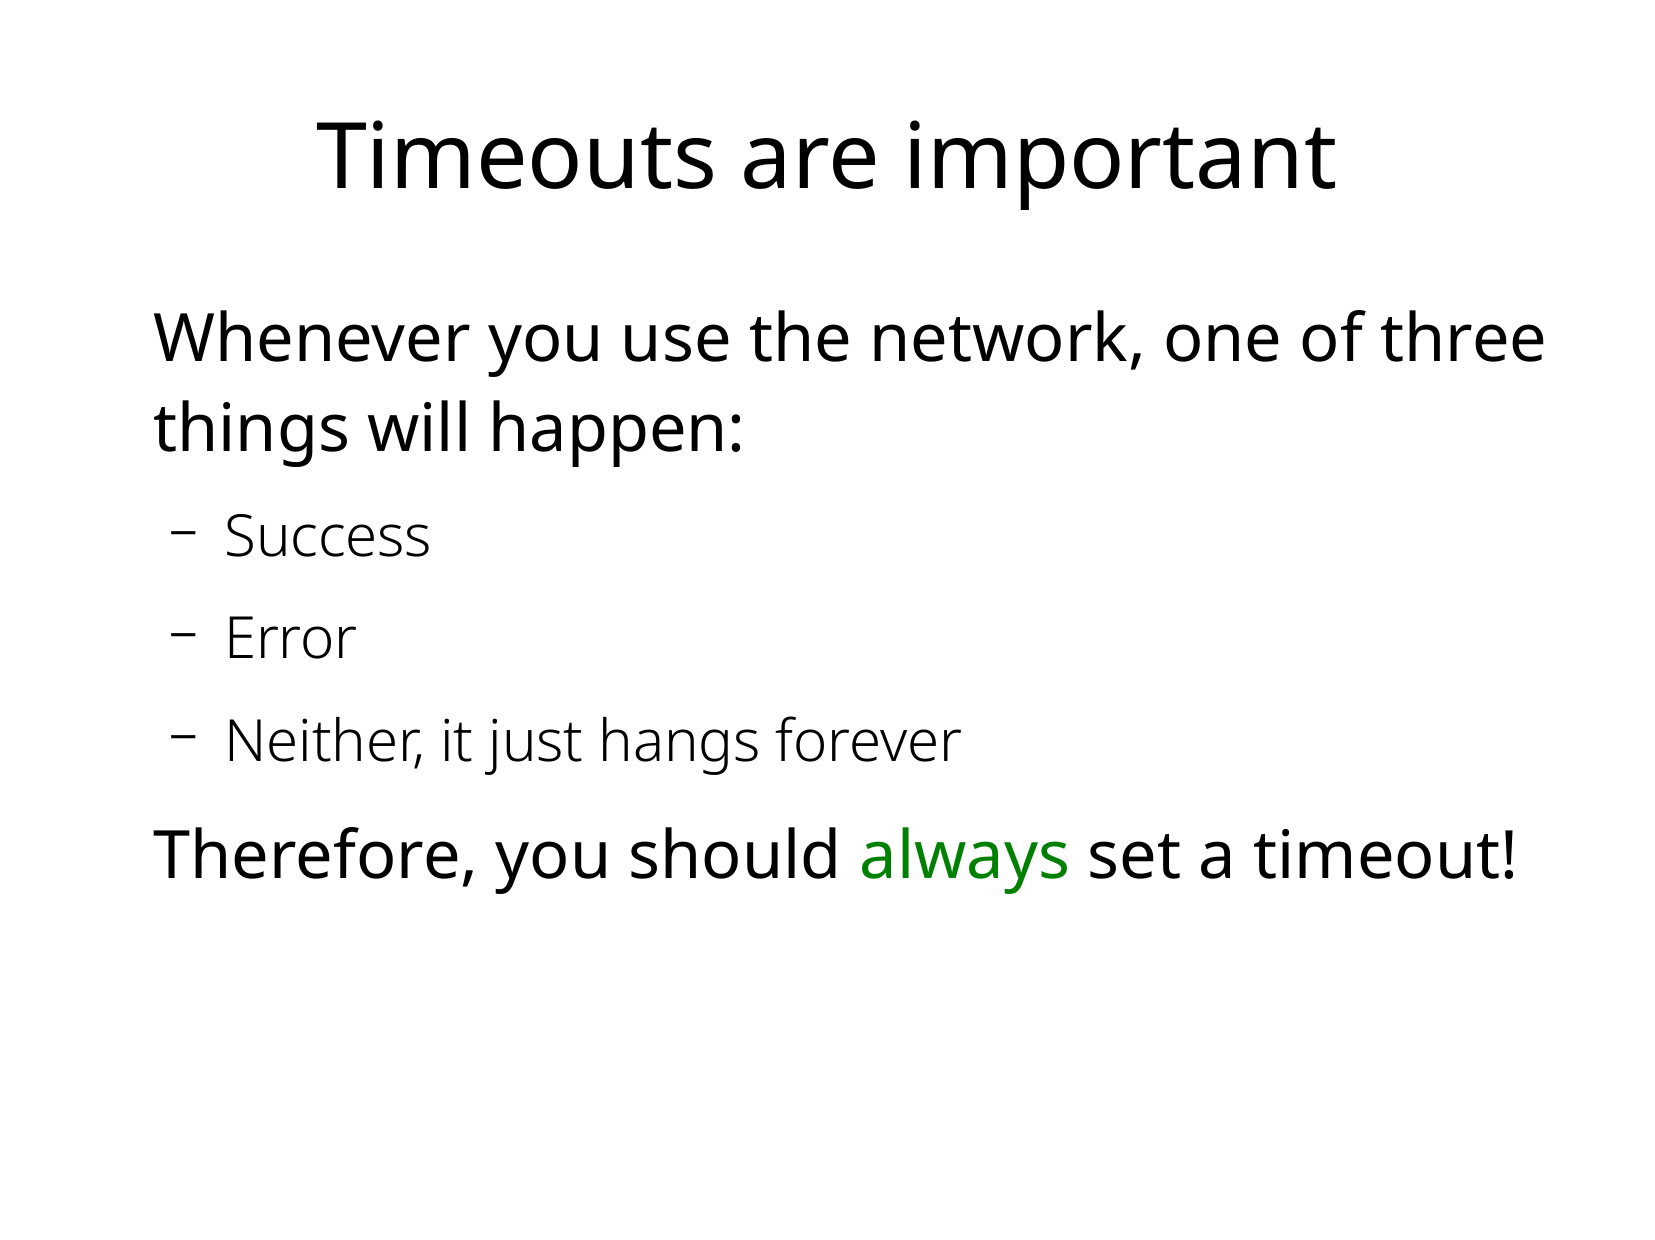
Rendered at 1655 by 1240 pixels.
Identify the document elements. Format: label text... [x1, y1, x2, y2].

title Timeouts are important [82, 49, 1572, 257]
list Whenever you use the network, one of three things will happen: Success Error Neither, it just hangs forever Therefore, you should always set a timeout! [82, 289, 1572, 1009]
